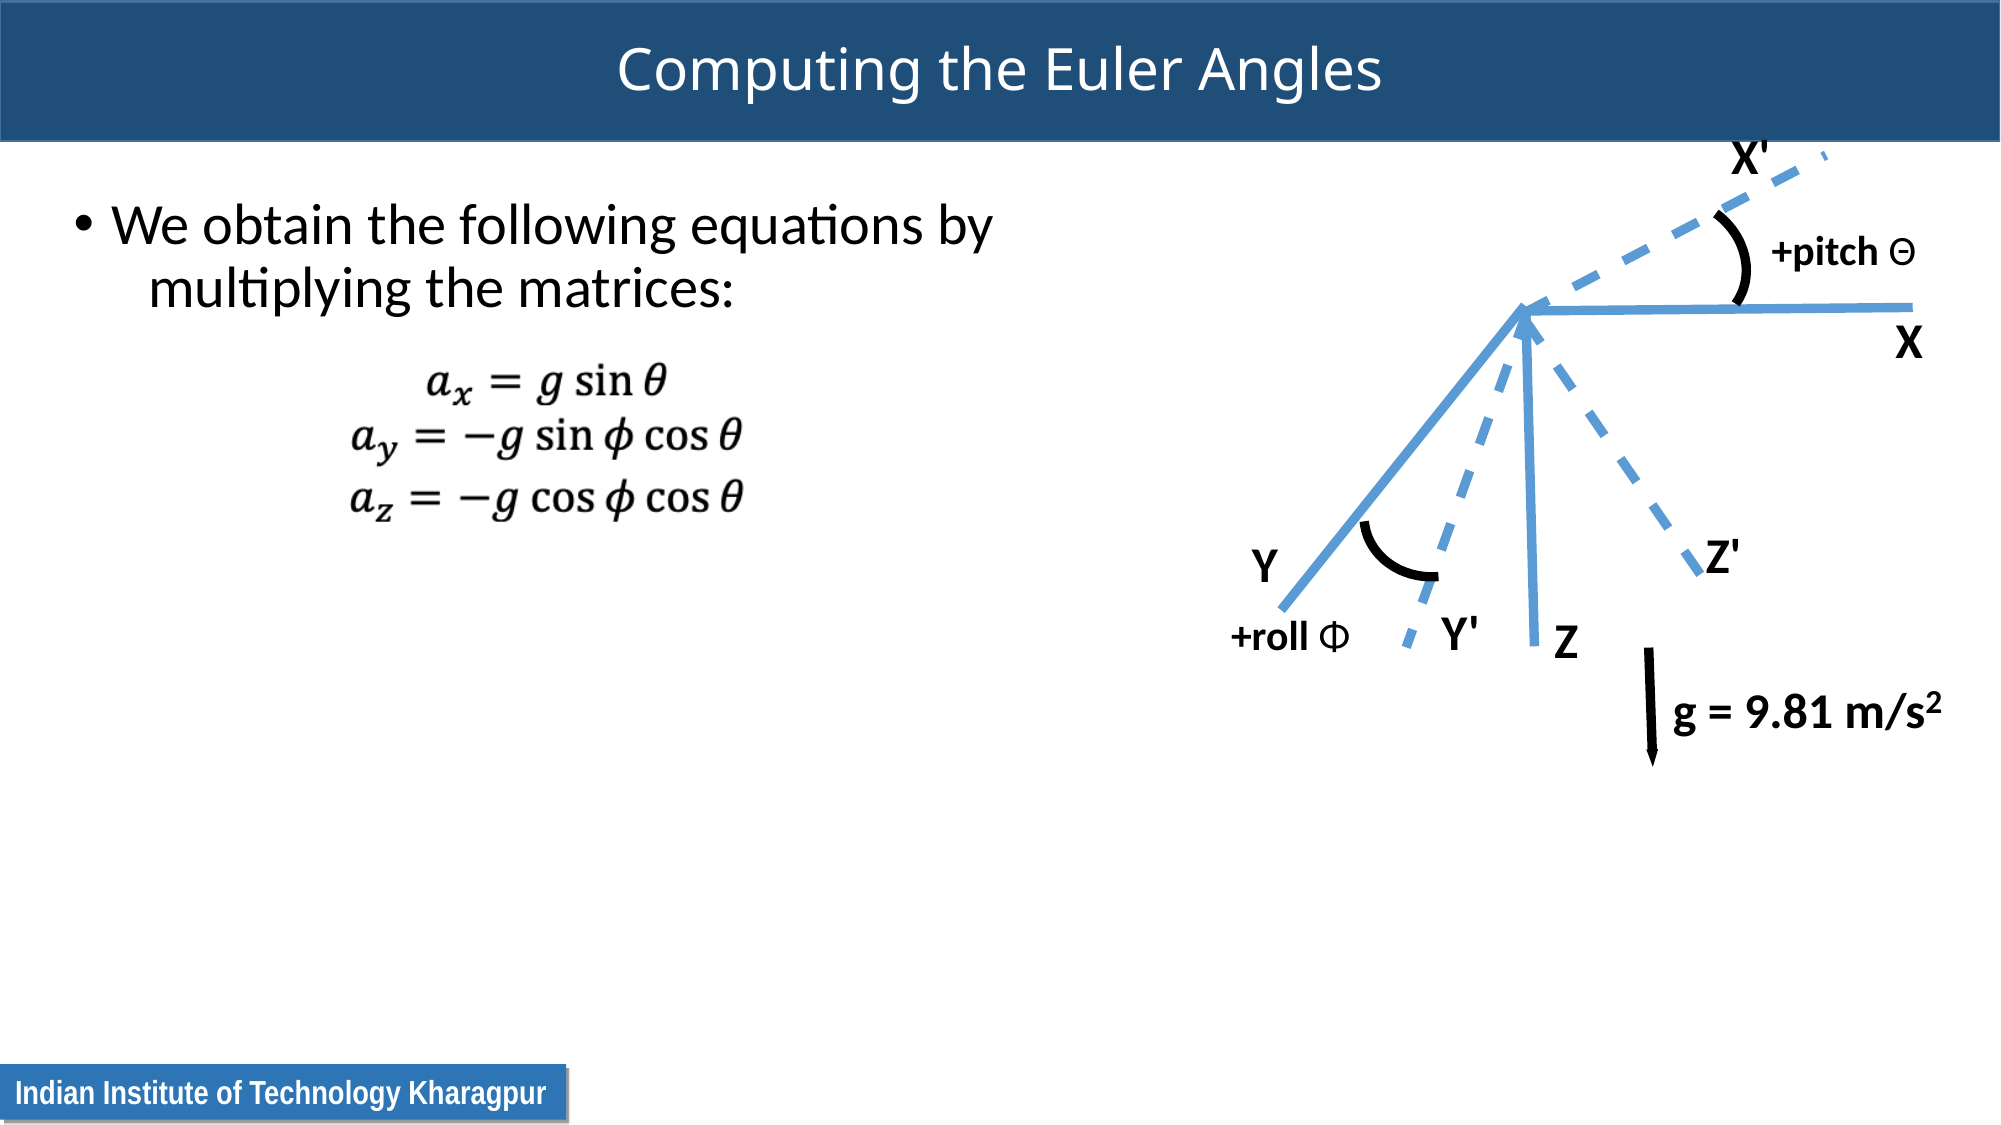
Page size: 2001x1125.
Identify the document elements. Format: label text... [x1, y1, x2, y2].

list We obtain the following equations by multiplying the matrices: [58, 186, 1253, 1065]
text_box X' [1716, 117, 1798, 194]
title Computing the Euler Angles [0, 1, 2000, 141]
text_box Z' [1690, 516, 1773, 593]
text_box +pitch Θ [1756, 216, 1988, 282]
text_box Z [1539, 600, 1622, 677]
text_box g = 9.81 m/s2 [1657, 671, 1993, 747]
text_box Y' [1426, 593, 1509, 669]
text_box X [1880, 301, 1963, 378]
text_box Y [1236, 525, 1319, 600]
picture [313, 326, 814, 564]
text_box +roll Φ [1216, 600, 1404, 667]
